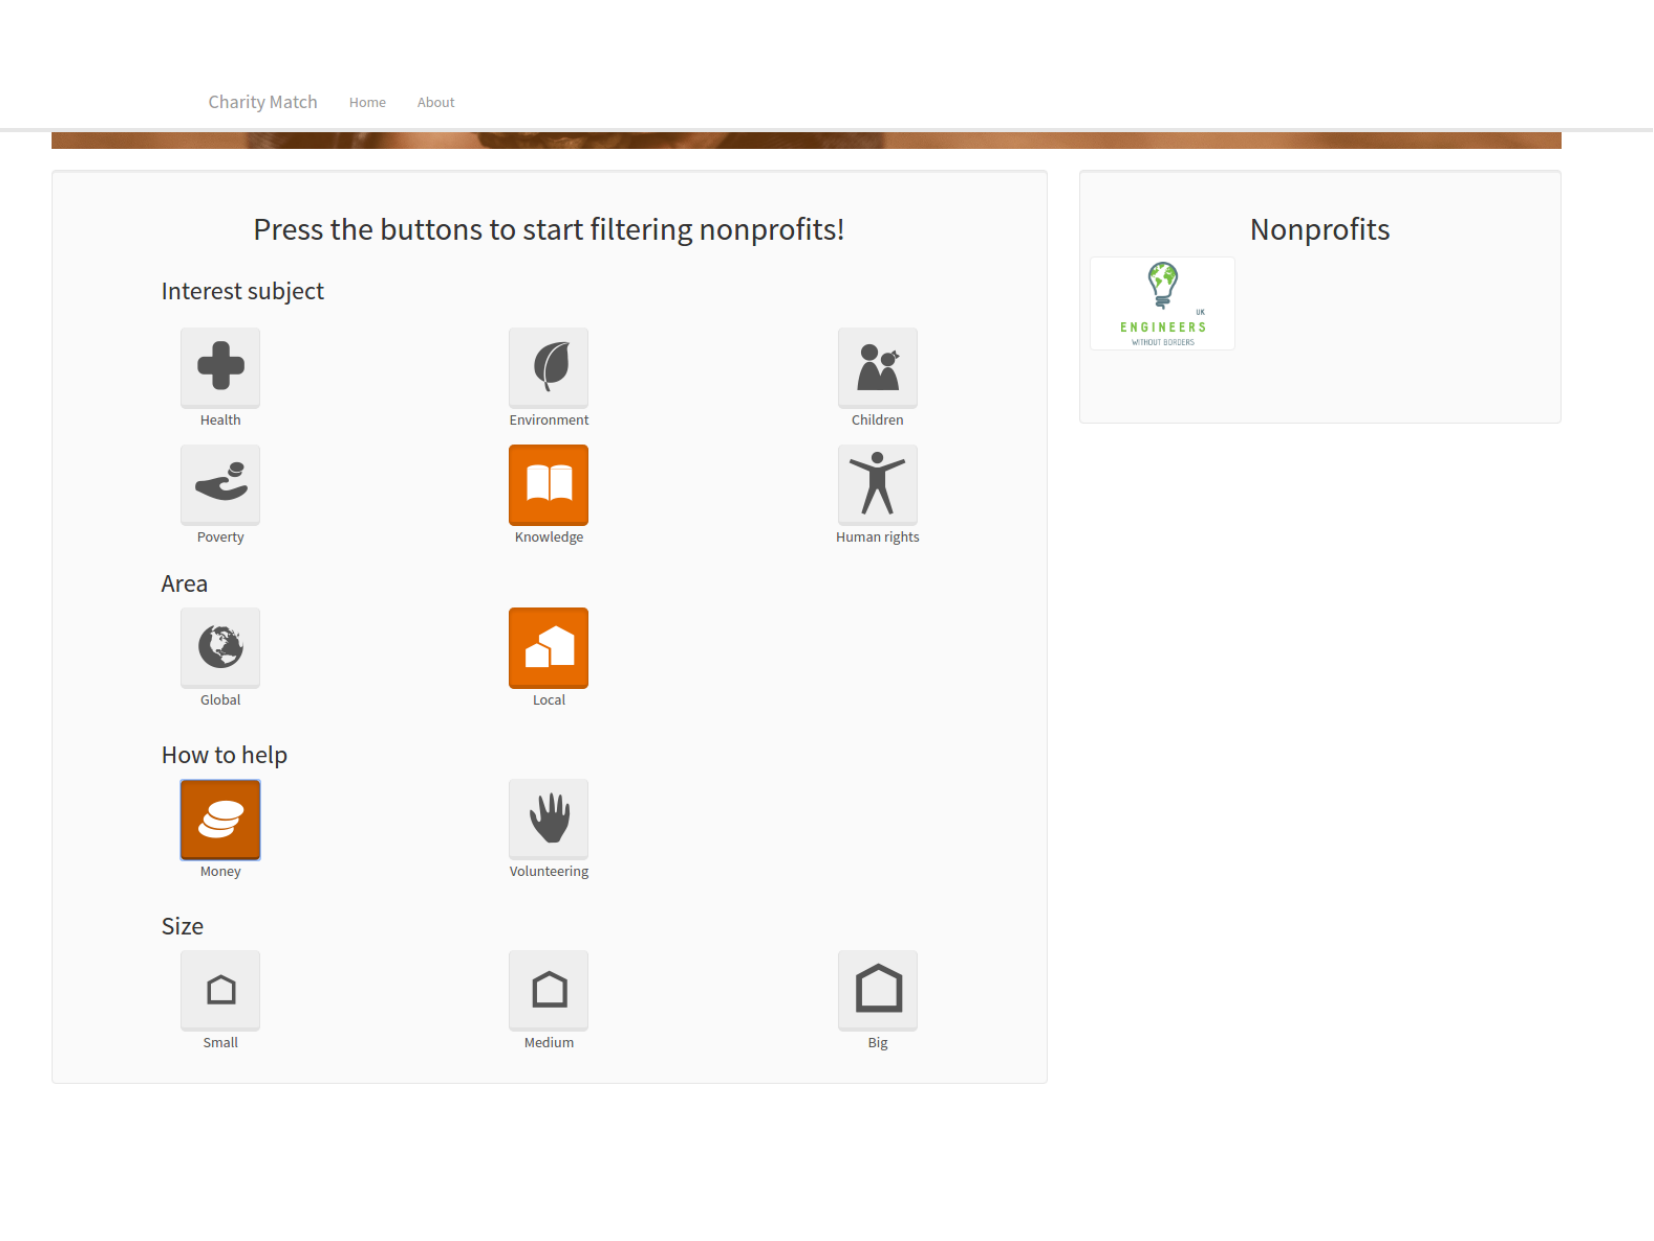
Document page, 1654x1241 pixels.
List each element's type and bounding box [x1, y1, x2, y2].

picture [0, 81, 1653, 1111]
